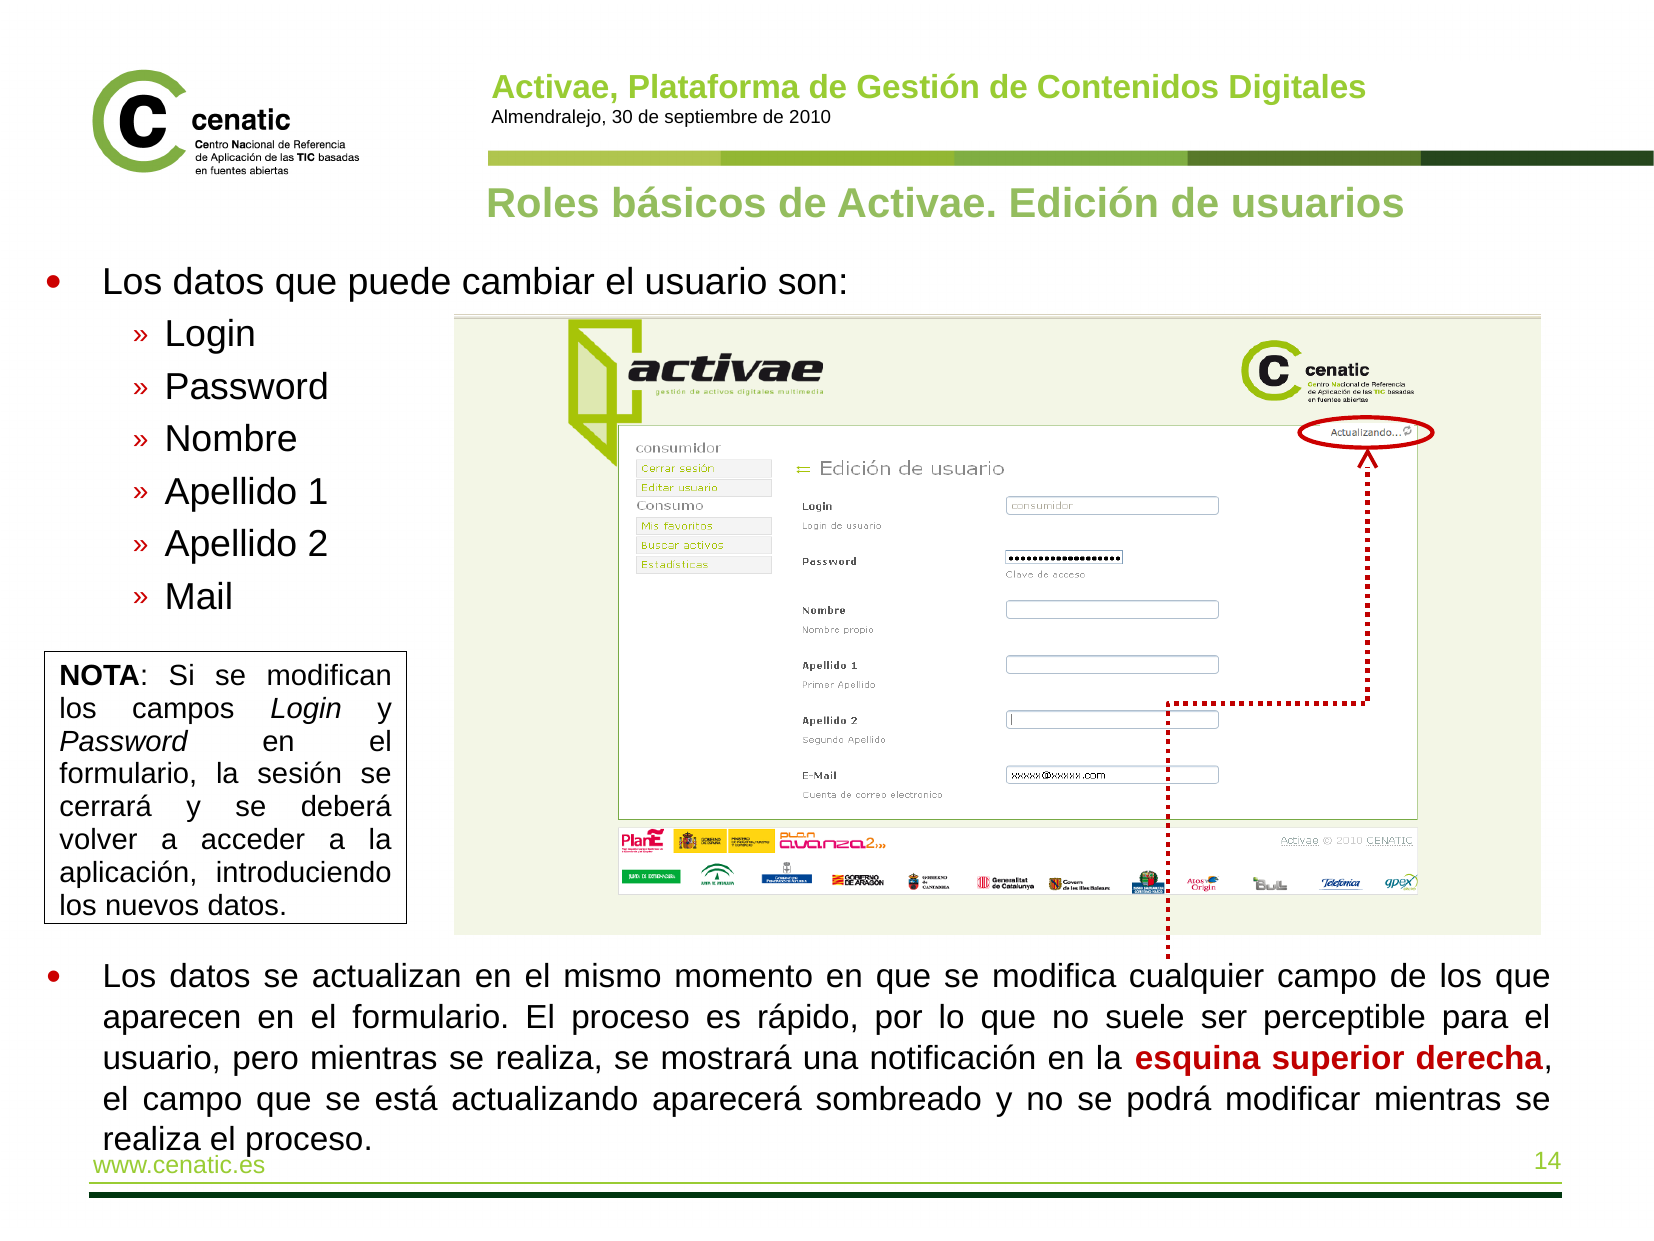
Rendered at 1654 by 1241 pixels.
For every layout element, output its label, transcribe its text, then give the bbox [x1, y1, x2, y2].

picture [1, 4, 1654, 1228]
title Roles básicos de Activae. Edición de usuarios [486, 177, 1571, 228]
text_box Los datos se actualizan en el mismo momento en que se modifica cualquier campo de los que aparecen en el formulario. El proceso es rápido, por lo que no suele ser perceptible para el usuario, pero mientras se realiza, se mostrará una notificación en la esquina superior derecha, el campo que se está actualizando aparecerá sombreado y no se podrá modificar mientras se realiza el proceso. [31, 946, 1568, 1130]
list Los datos que puede cambiar el usuario son: Login Password Nombre Apellido 1 Apellido 2 Mail [31, 248, 935, 610]
text_box NOTA: Si se modifican los campos Login y Password en el formulario, la sesión se cerrará y se deberá volver a acceder a la aplicación, introduciendo los nuevos datos. [44, 651, 407, 924]
